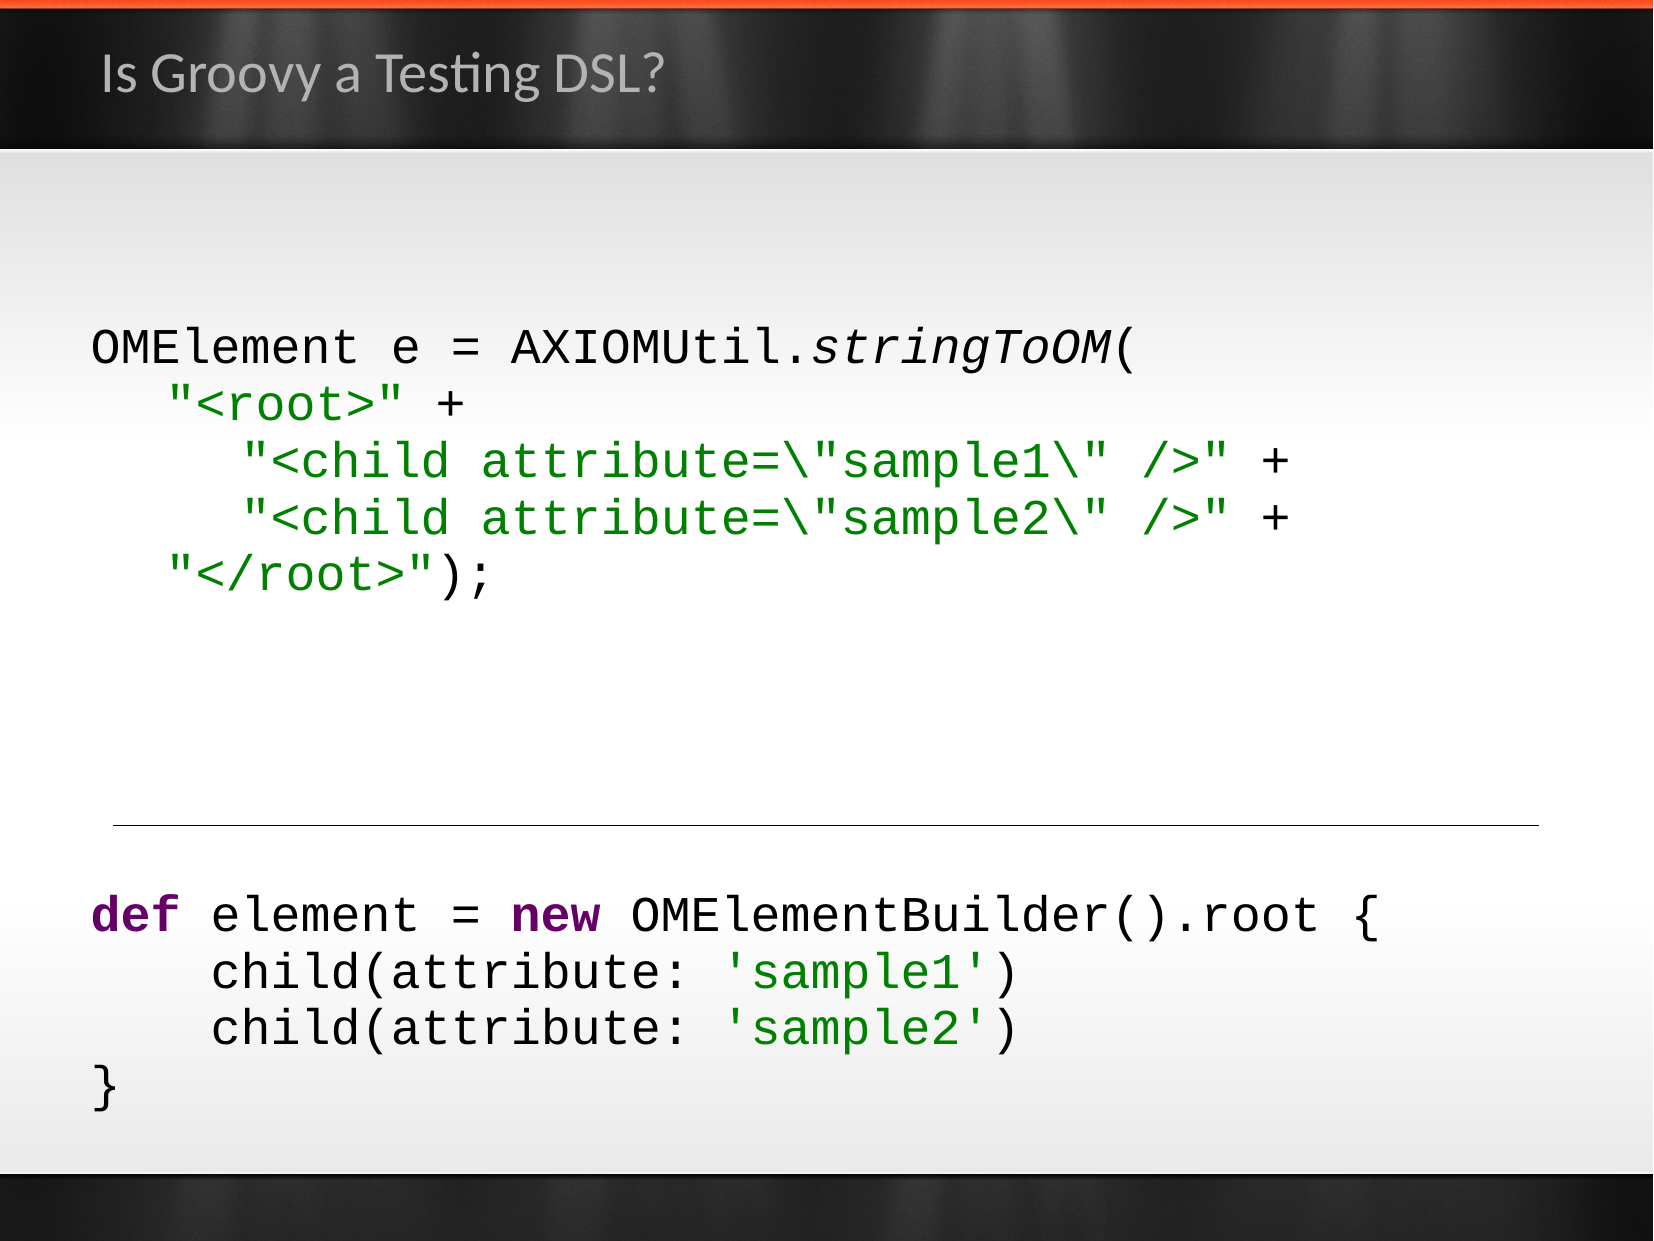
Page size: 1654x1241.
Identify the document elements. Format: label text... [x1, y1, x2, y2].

title Is Groovy a Testing DSL? [100, 6, 1588, 151]
list OMElement e = AXIOMUtil.stringToOM( "<root>" + "<child attribute=\"sample1\" />" + "<child attribute=\"sample2\" />" + "</root>"); def element = new OMElementBuilder().root { child(attribute: 'sample1') child(attribute: 'sample2') } [90, 208, 1538, 1117]
picture [0, 0, 1653, 1241]
